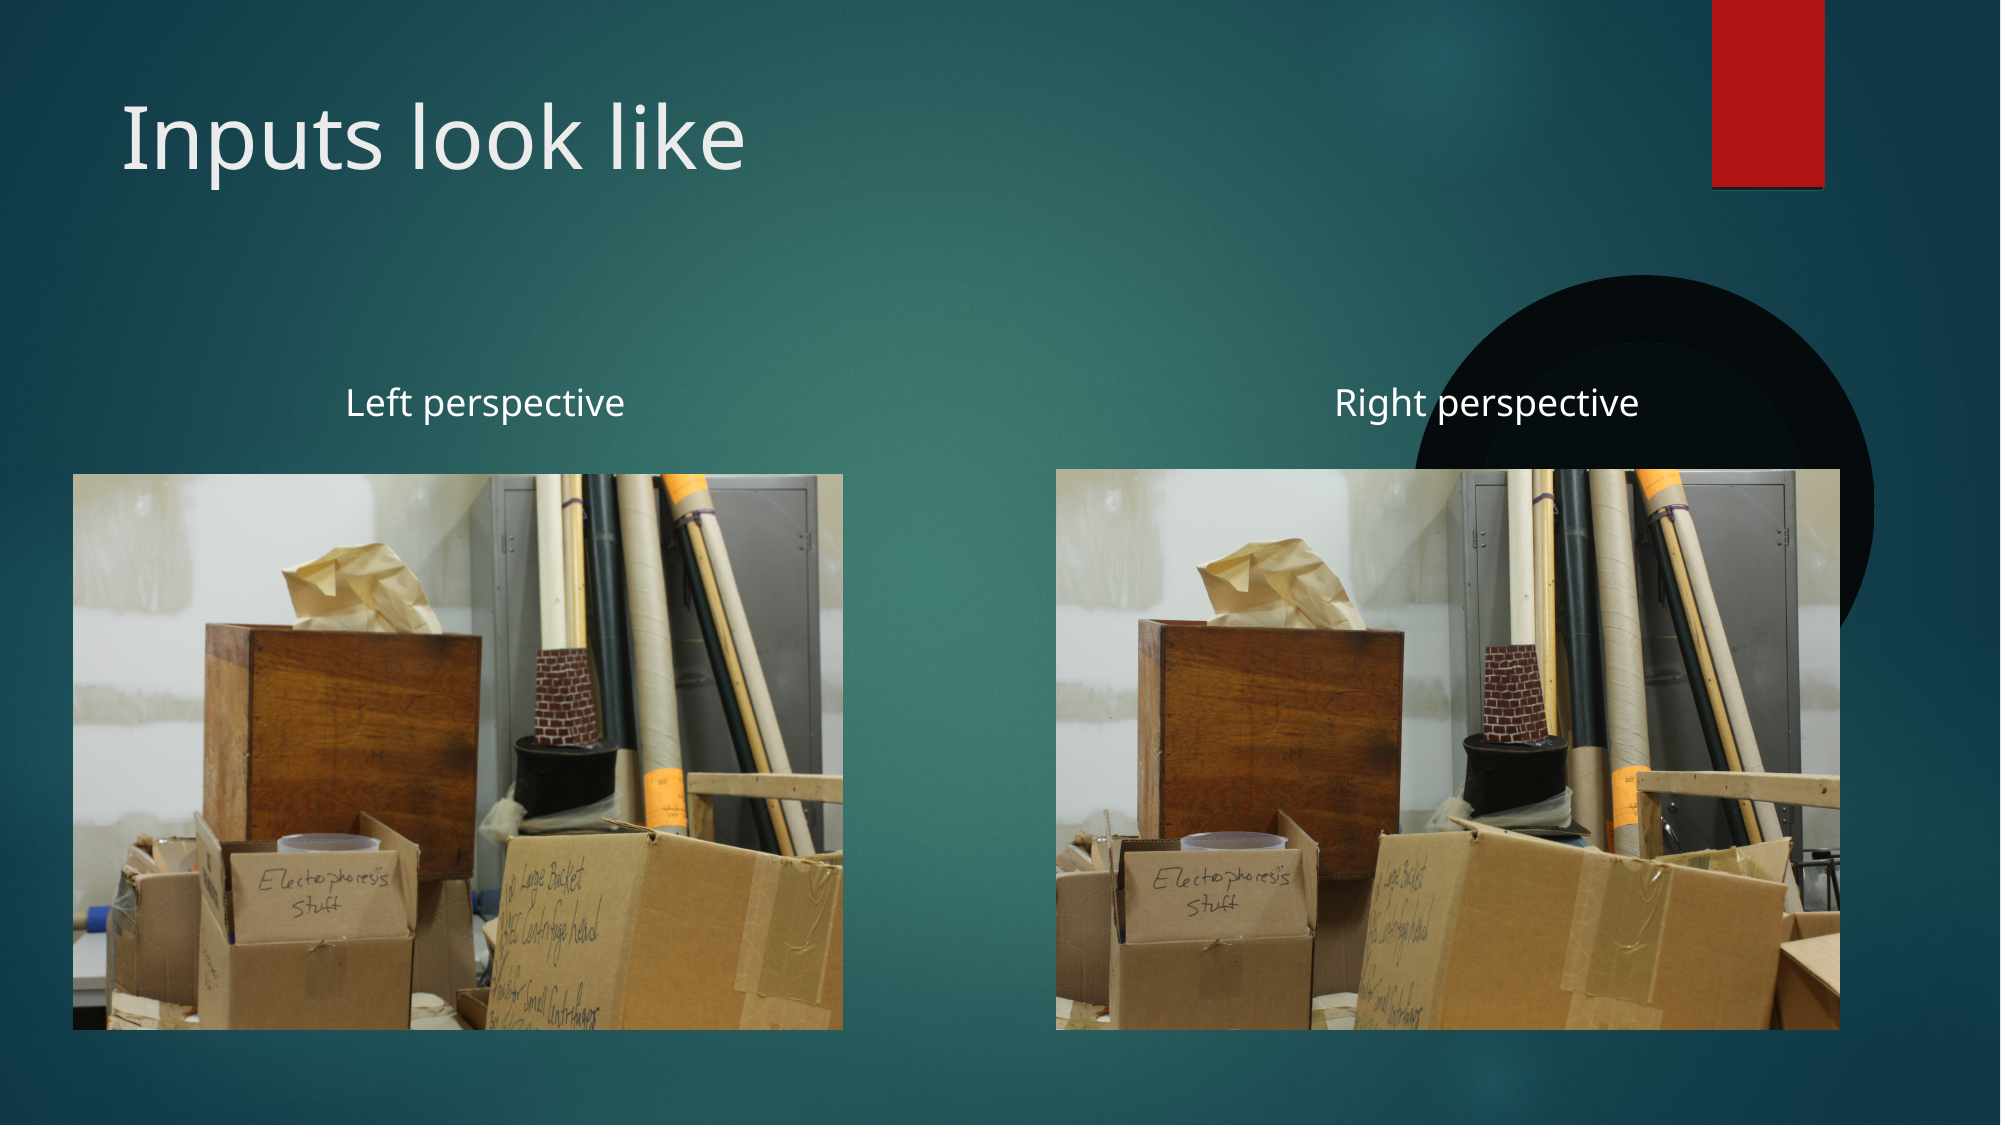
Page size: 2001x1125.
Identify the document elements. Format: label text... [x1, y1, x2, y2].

title Inputs look like [106, 74, 1649, 305]
picture [73, 474, 843, 1030]
text_box Right perspective [1319, 371, 1670, 433]
picture [1056, 469, 1840, 1030]
text_box Left perspective [330, 371, 656, 433]
